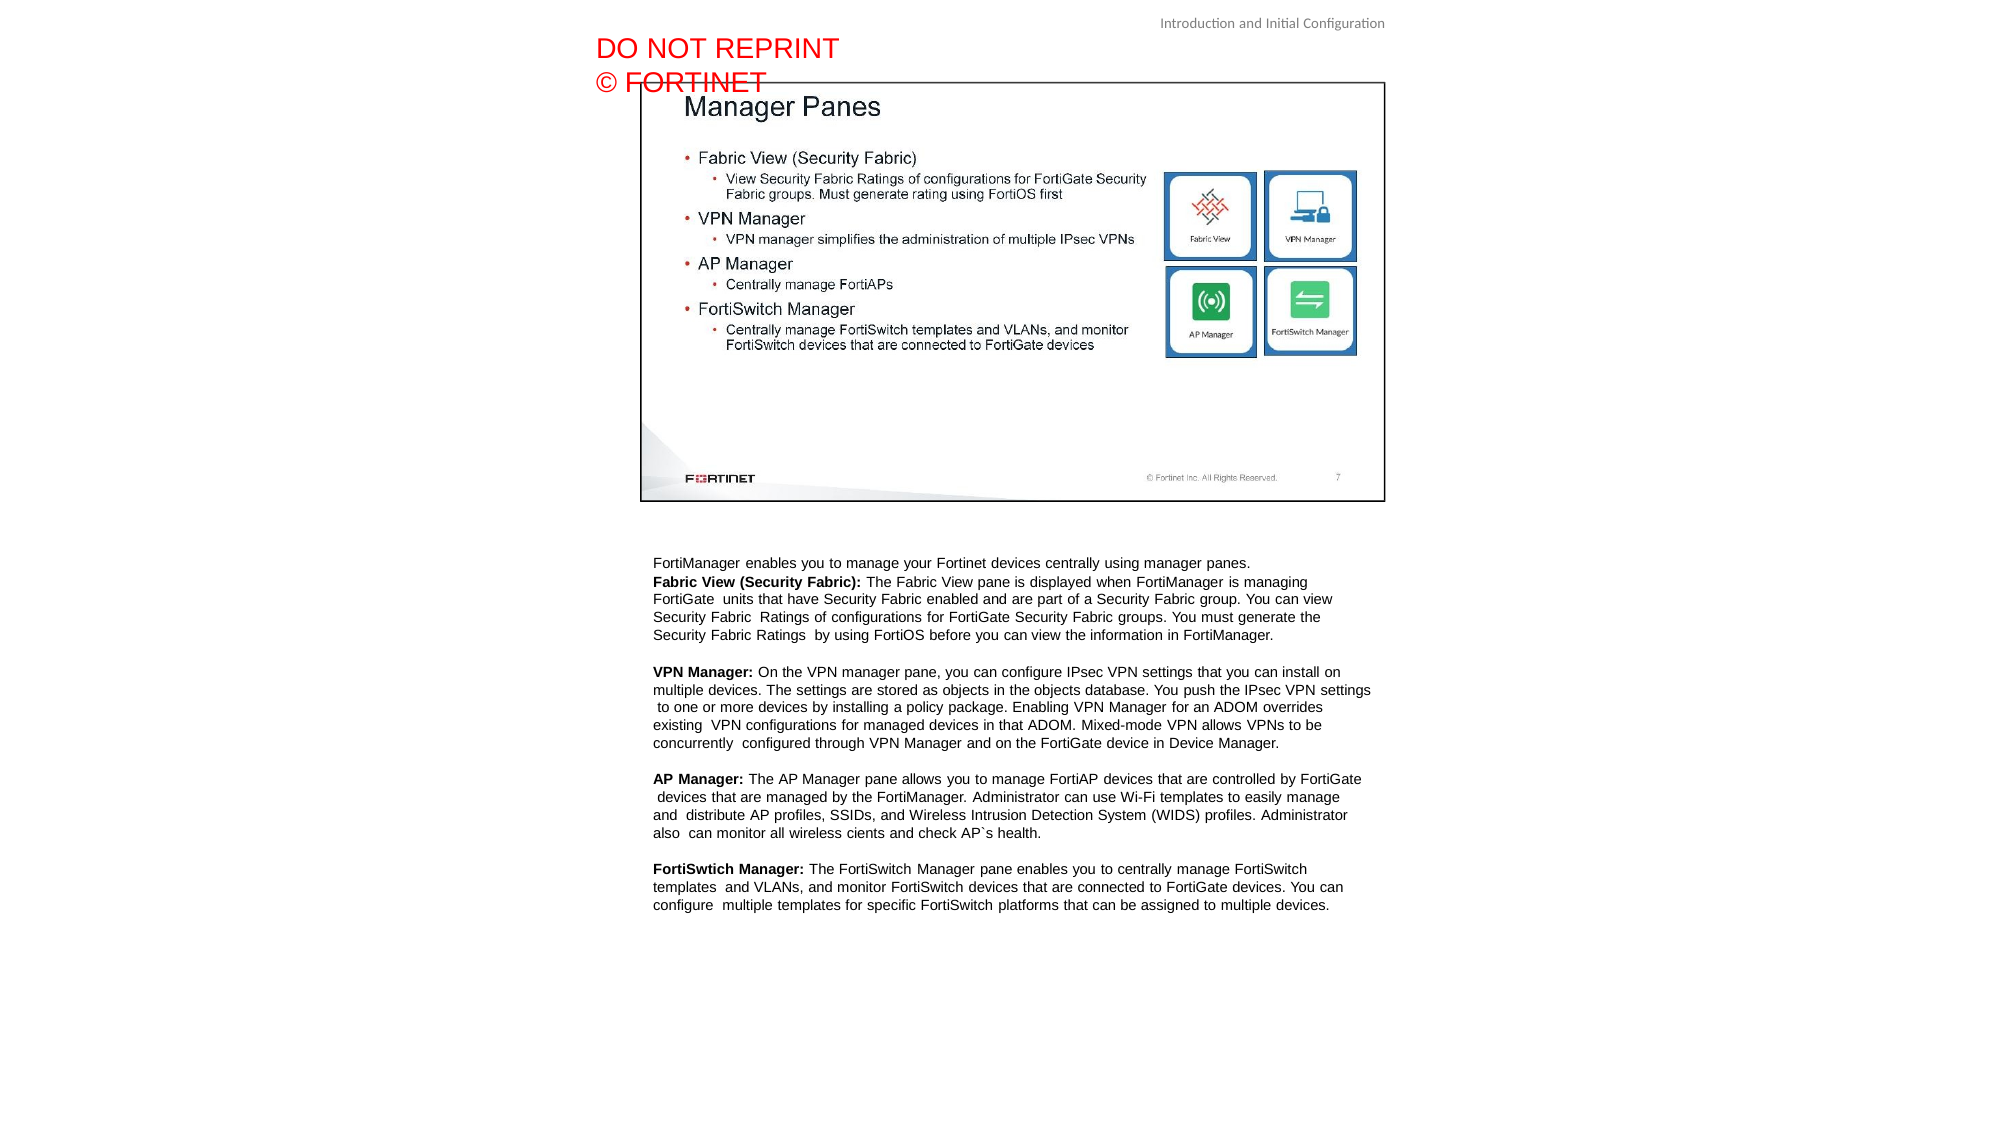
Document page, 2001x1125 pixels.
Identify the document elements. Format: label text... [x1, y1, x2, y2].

text_box Introduction and Initial Configuration [1158, 11, 1386, 32]
text_box [640, 81, 1386, 502]
picture [642, 92, 1362, 500]
text_box DO NOT REPRINT © FORTINET [594, 28, 841, 98]
text_box FortiManager enables you to manage your Fortinet devices centrally using manager panes. Fabric View (Security Fabric): The Fabric View pane is displayed when FortiManager is managing FortiGate units that have Security Fabric enabled and are part of a Security Fabric group. You can view Security Fabric Ratings of configurations for FortiGate Security Fabric groups. You must generate the Security Fabric Ratings by using FortiOS before you can view the information in FortiManager. VPN Manager: On the VPN manager pane, you can configure IPsec VPN settings that you can install on multiple devices. The settings are stored as objects in the objects database. You push the IPsec VPN settings to one or more devices by installing a policy package. Enabling VPN Manager for an ADOM overrides existing VPN configurations for managed devices in that ADOM. Mixed-mode VPN allows VPNs to be concurrently configured through VPN Manager and on the FortiGate device in Device Manager. AP Manager: The AP Manager pane allows you to manage FortiAP devices that are controlled by FortiGate devices that are managed by the FortiManager. Administrator can use Wi-Fi templates to easily manage and distribute AP profiles, SSIDs, and Wireless Intrusion Detection System (WIDS) profiles. Administrator also can monitor all wireless cients and check AP`s health. FortiSwtich Manager: The FortiSwitch Manager pane enables you to centrally manage FortiSwitch templates and VLANs, and monitor FortiSwitch devices that are connected to FortiGate devices. You can configure multiple templates for specific FortiSwitch platforms that can be assigned to multiple devices. [651, 552, 1376, 917]
